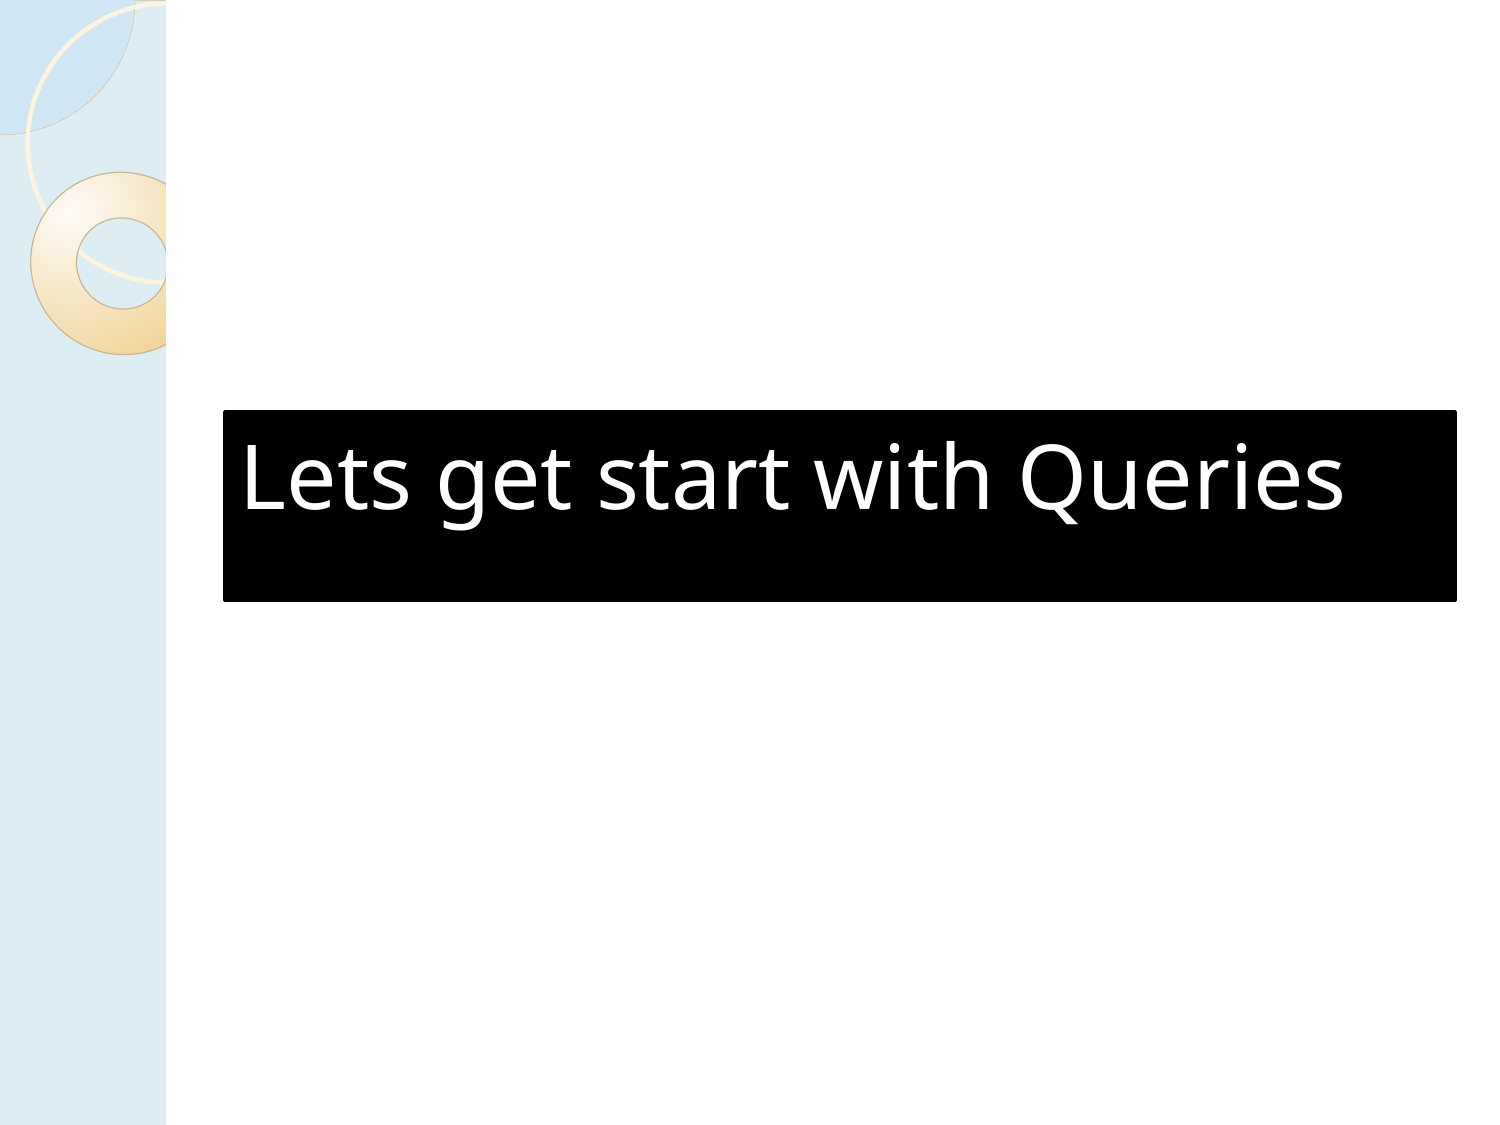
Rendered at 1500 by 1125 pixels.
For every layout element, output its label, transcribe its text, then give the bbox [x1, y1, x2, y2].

title Lets get start with Queries [225, 412, 1455, 600]
